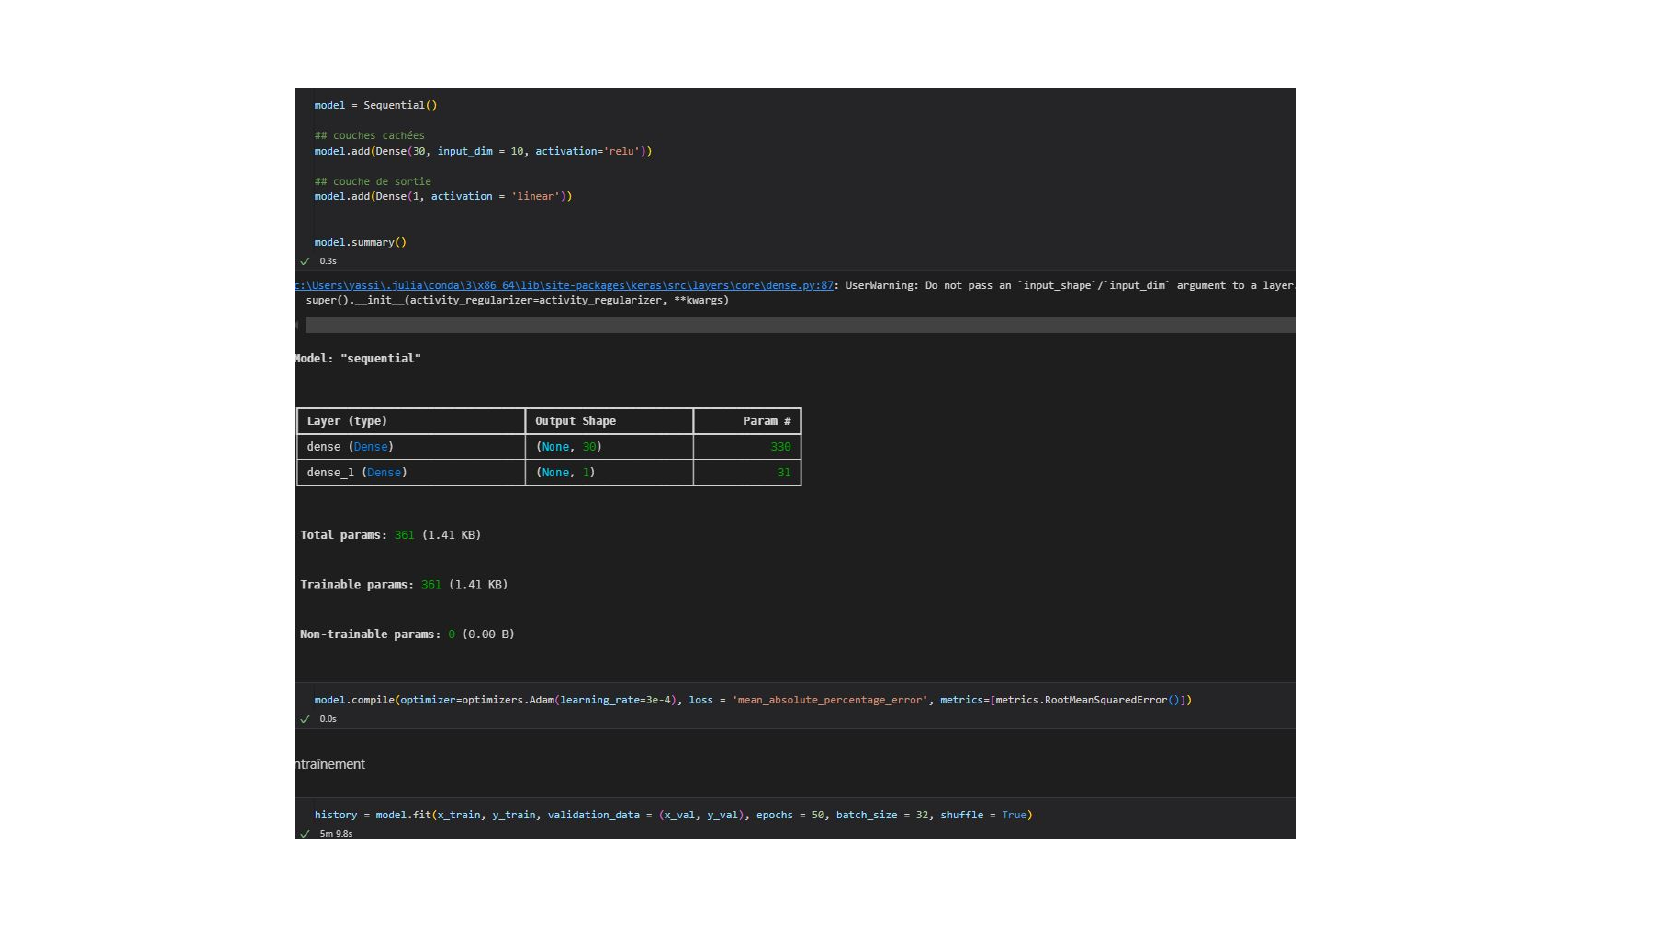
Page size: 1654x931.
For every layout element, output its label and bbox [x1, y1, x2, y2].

picture [295, 88, 1296, 839]
